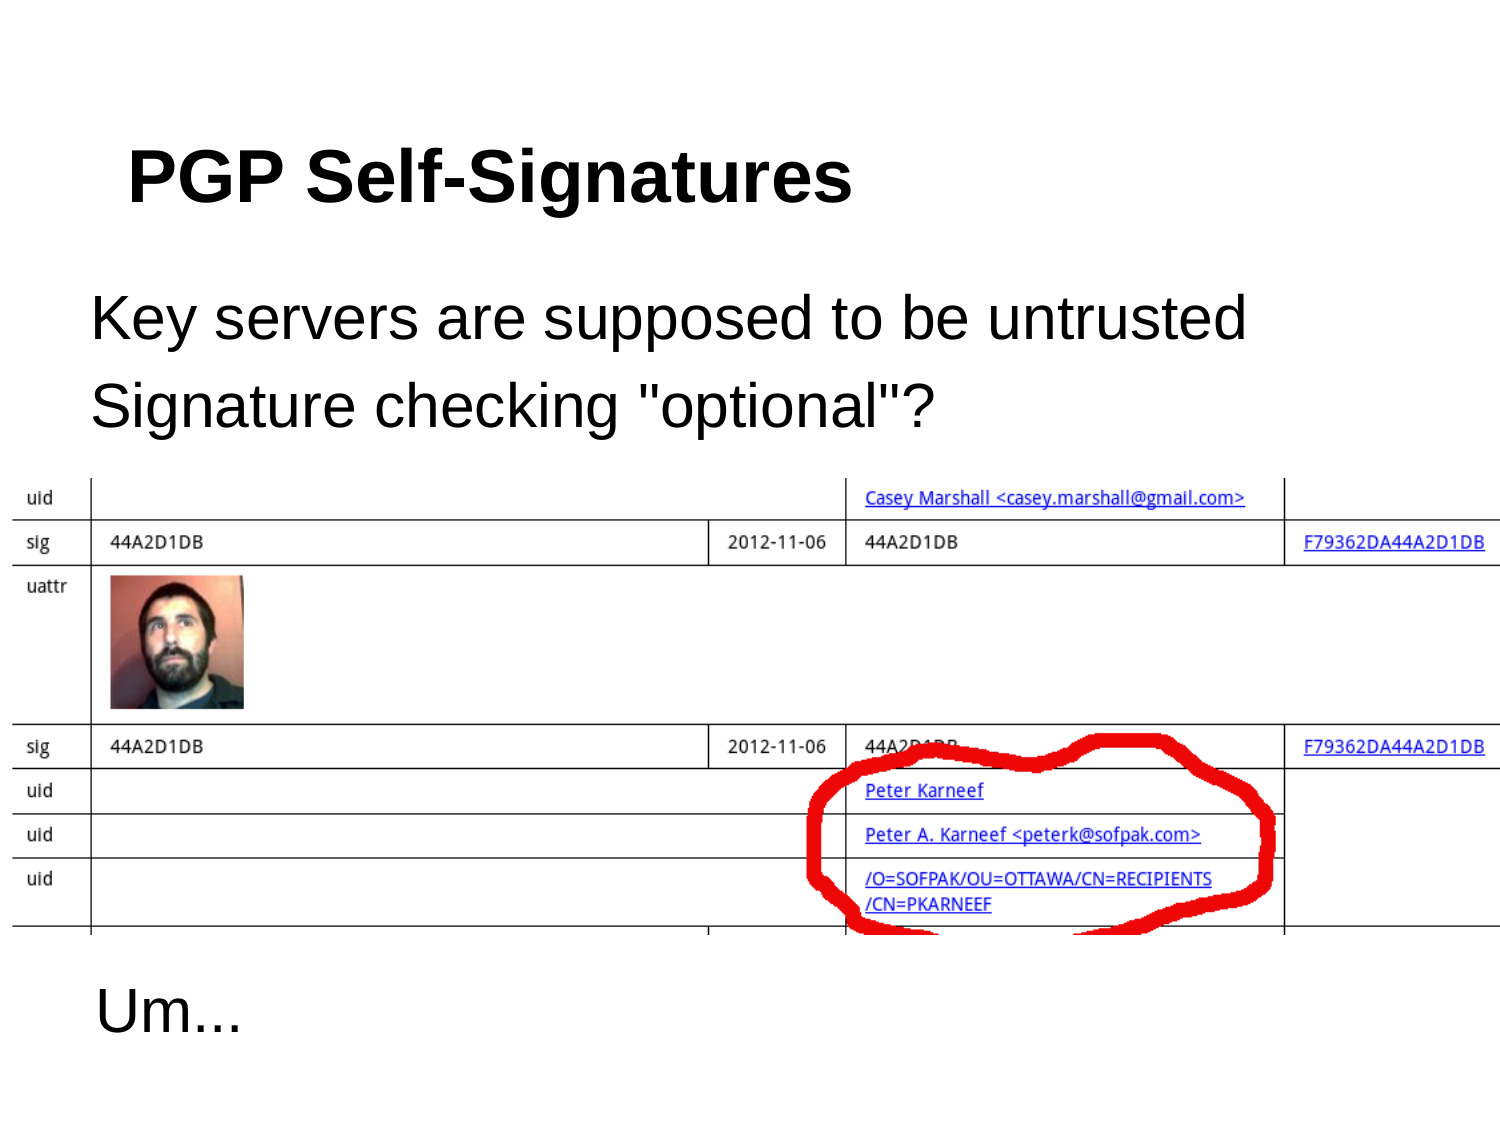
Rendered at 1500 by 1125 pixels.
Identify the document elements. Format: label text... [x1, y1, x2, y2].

title PGP Self-Signatures [75, 45, 1425, 233]
text_box Um... [79, 955, 1398, 1080]
list Key servers are supposed to be untrusted Signature checking "optional"? [75, 262, 1425, 478]
text_box [12, 478, 1500, 935]
